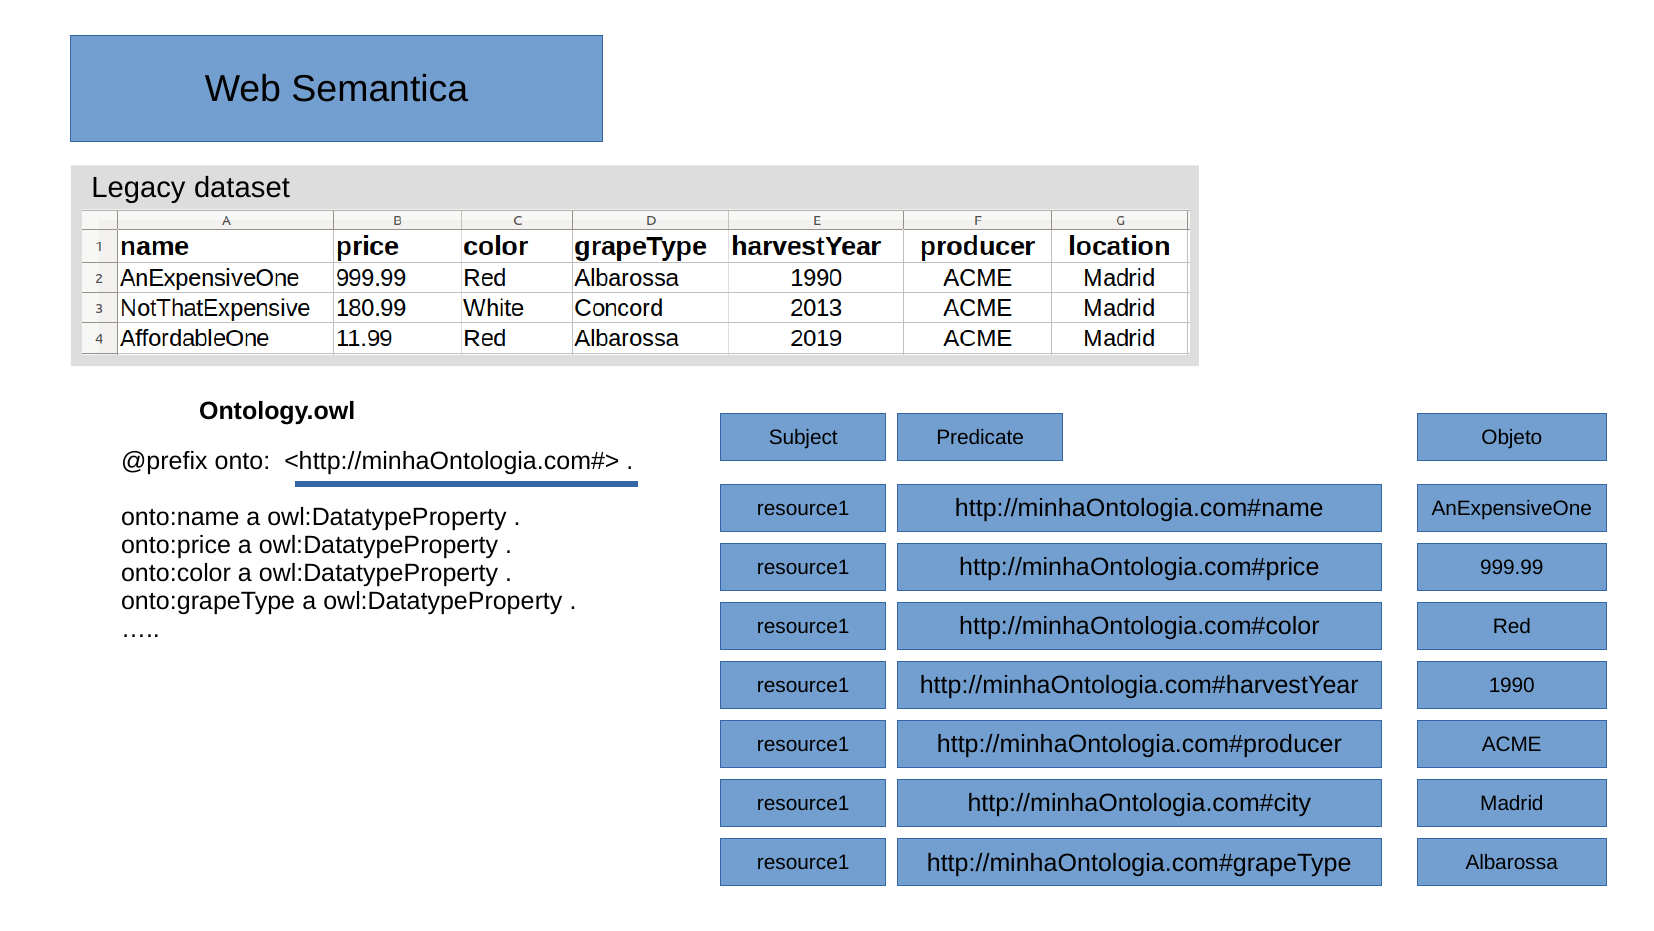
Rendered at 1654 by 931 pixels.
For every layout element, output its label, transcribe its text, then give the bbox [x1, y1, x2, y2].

text_box resource1 [720, 602, 886, 650]
text_box AnExpensiveOne [1417, 484, 1607, 532]
text_box Objeto [1417, 413, 1607, 461]
text_box 1990 [1417, 661, 1607, 709]
text_box Ontology.owl [184, 389, 390, 433]
text_box resource1 [720, 661, 886, 709]
picture [82, 209, 1190, 355]
text_box Legacy dataset [76, 163, 331, 212]
text_box http://minhaOntologia.com#grapeType [897, 838, 1382, 886]
text_box resource1 [720, 720, 886, 768]
text_box @prefix onto: <http://minhaOntologia.com#> . onto:name a owl:DatatypeProperty . onto:price a owl:DatatypeProperty . onto:color a owl:DatatypeProperty . onto:grapeType a owl:DatatypeProperty . ….. [106, 439, 668, 678]
text_box http://minhaOntologia.com#city [897, 779, 1382, 827]
text_box http://minhaOntologia.com#harvestYear [897, 661, 1382, 709]
text_box Red [1417, 602, 1607, 650]
text_box resource1 [720, 484, 886, 532]
text_box resource1 [720, 543, 886, 591]
text_box Subject [720, 413, 886, 461]
text_box http://minhaOntologia.com#producer [897, 720, 1382, 768]
text_box http://minhaOntologia.com#price [897, 543, 1382, 591]
text_box Web Semantica [70, 35, 603, 142]
text_box ACME [1417, 720, 1607, 768]
text_box Madrid [1417, 779, 1607, 827]
text_box Albarossa [1417, 838, 1607, 886]
text_box http://minhaOntologia.com#color [897, 602, 1382, 650]
text_box resource1 [720, 779, 886, 827]
text_box resource1 [720, 838, 886, 886]
text_box Predicate [897, 413, 1063, 461]
text_box http://minhaOntologia.com#name [897, 484, 1382, 532]
text_box [70, 165, 1199, 367]
text_box 999.99 [1417, 543, 1607, 591]
